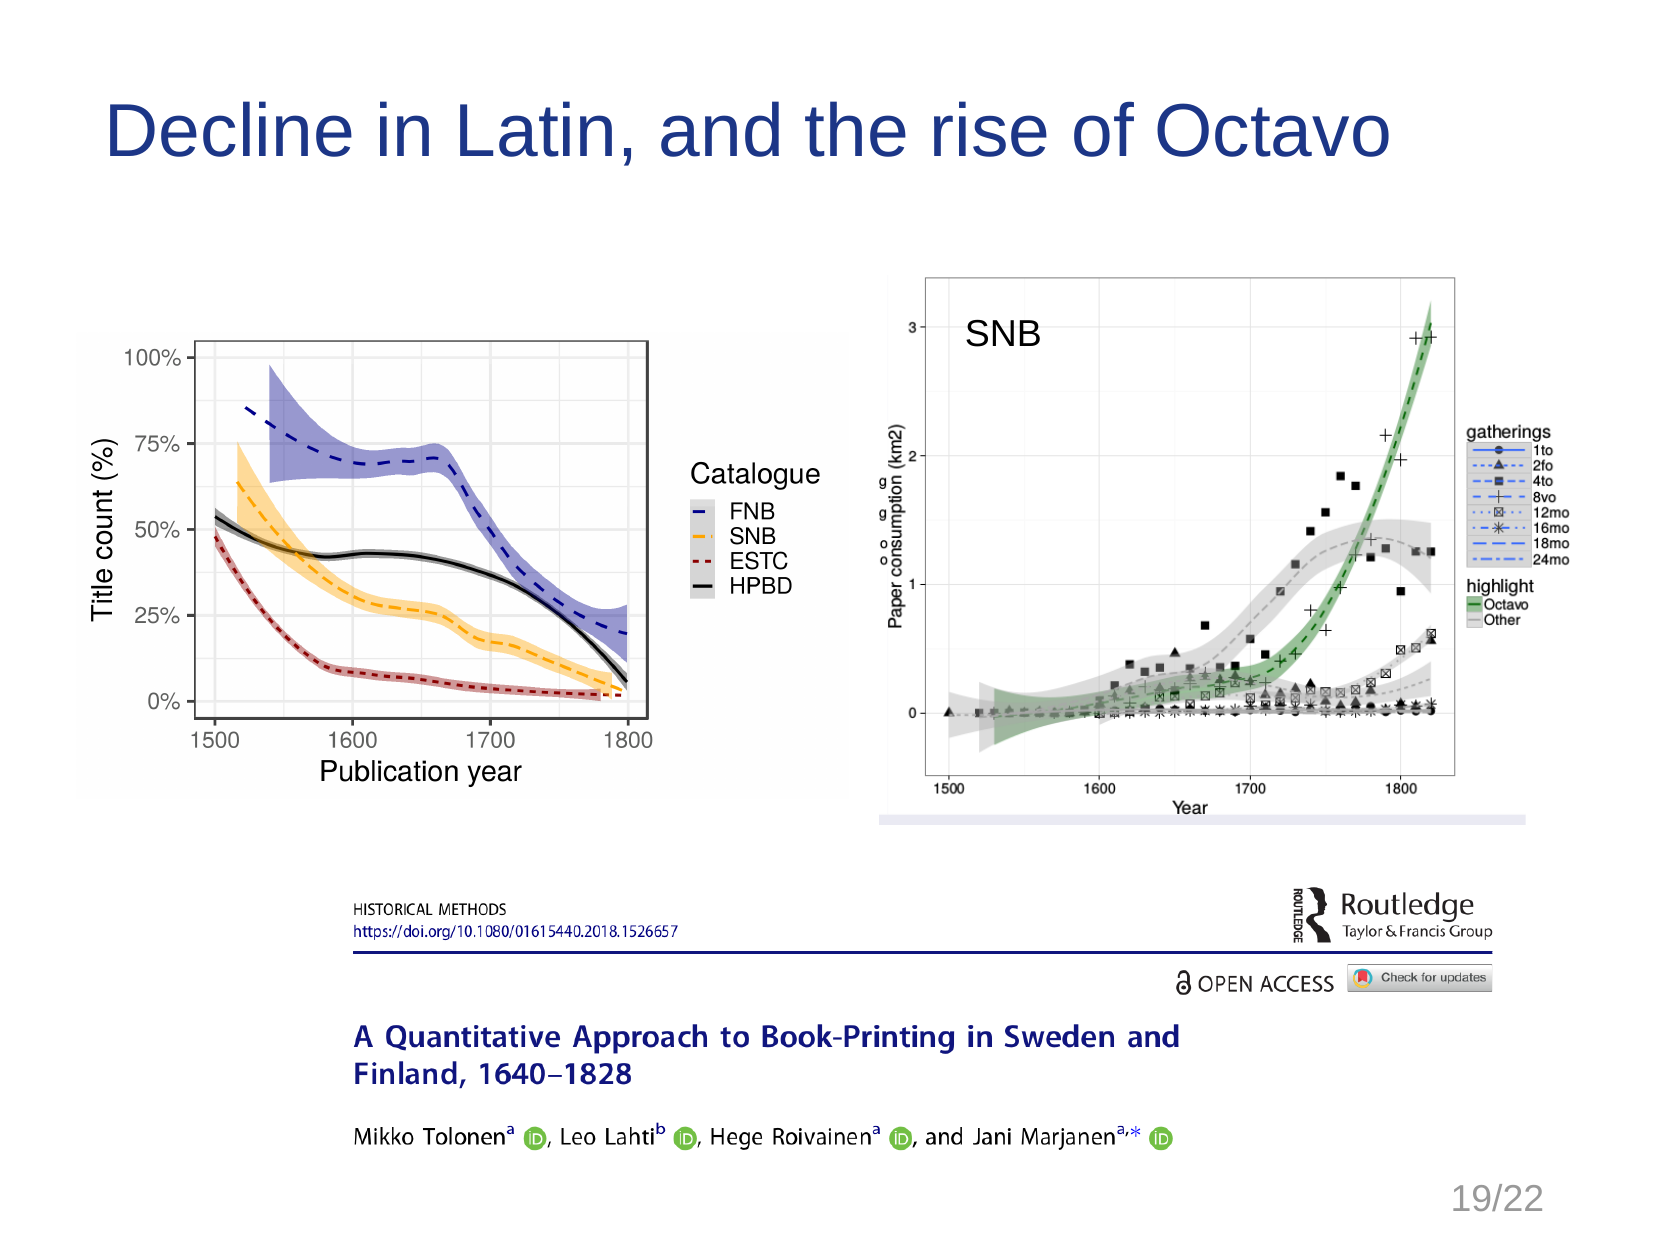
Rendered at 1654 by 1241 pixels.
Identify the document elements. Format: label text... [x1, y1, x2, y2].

picture [879, 275, 1585, 825]
text_box Decline in Latin, and the rise of Octavo [90, 81, 1588, 181]
picture [76, 332, 852, 800]
picture [314, 870, 1515, 1156]
text_box <number>/22 [1435, 1170, 1654, 1228]
text_box SNB [950, 304, 1057, 362]
